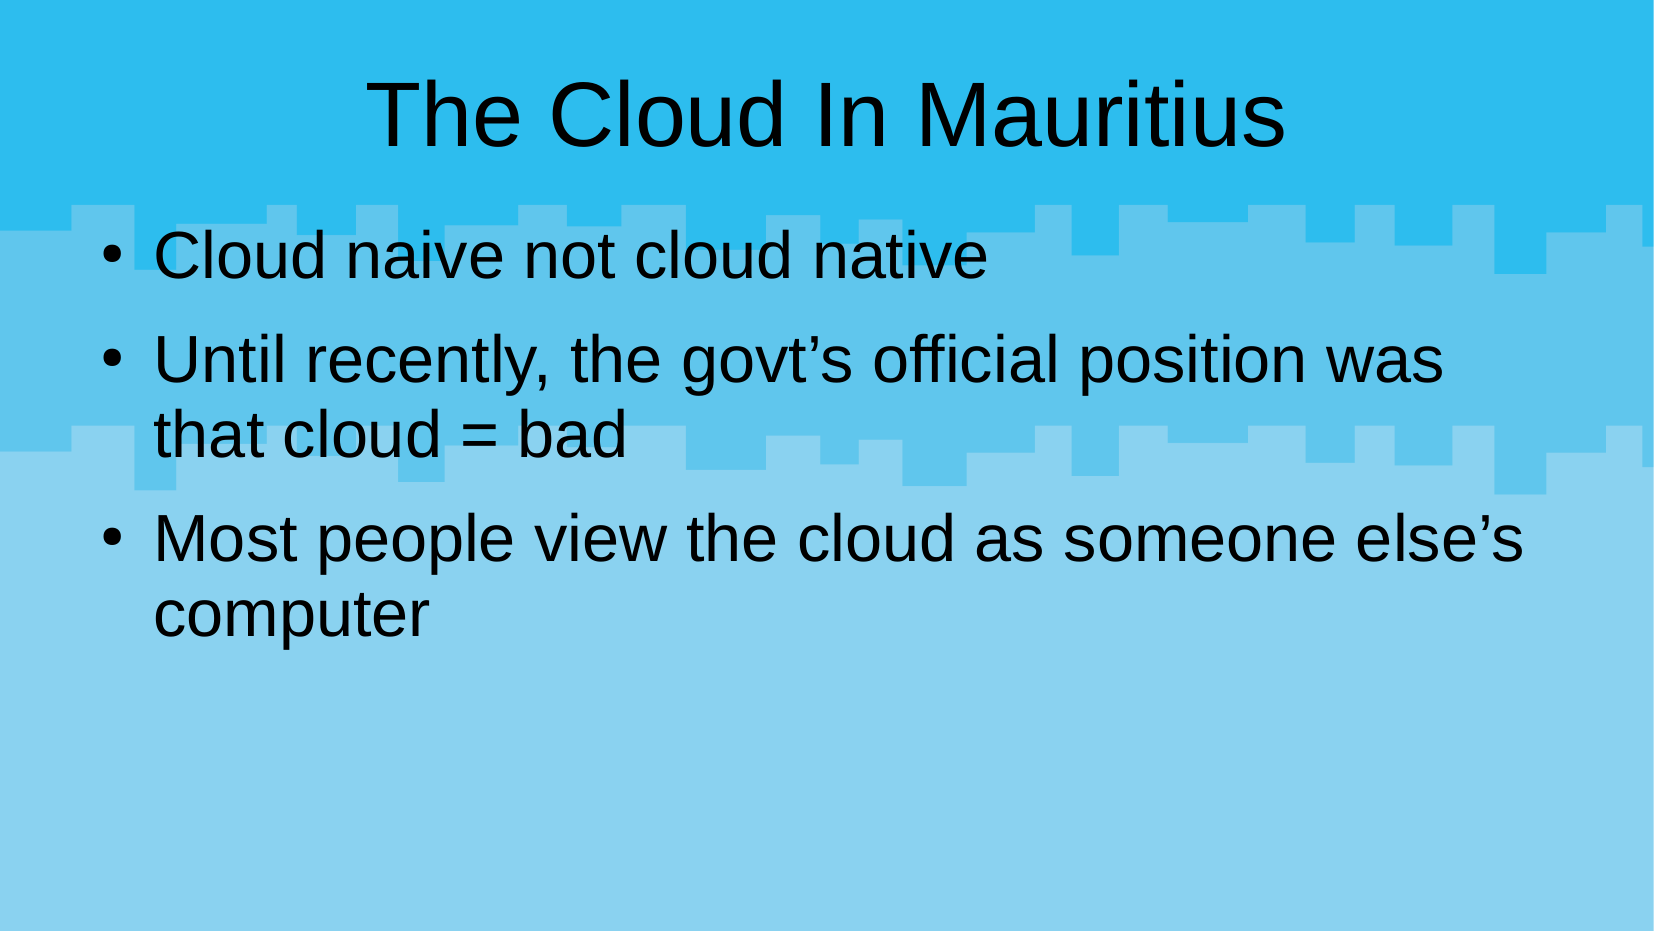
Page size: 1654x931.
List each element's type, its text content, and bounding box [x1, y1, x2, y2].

title The Cloud In Mauritius [82, 37, 1571, 193]
list Cloud naive not cloud native Until recently, the govt’s official position was that cloud = bad Most people view the cloud as someone else’s computer [82, 217, 1571, 848]
picture [0, 0, 1654, 931]
